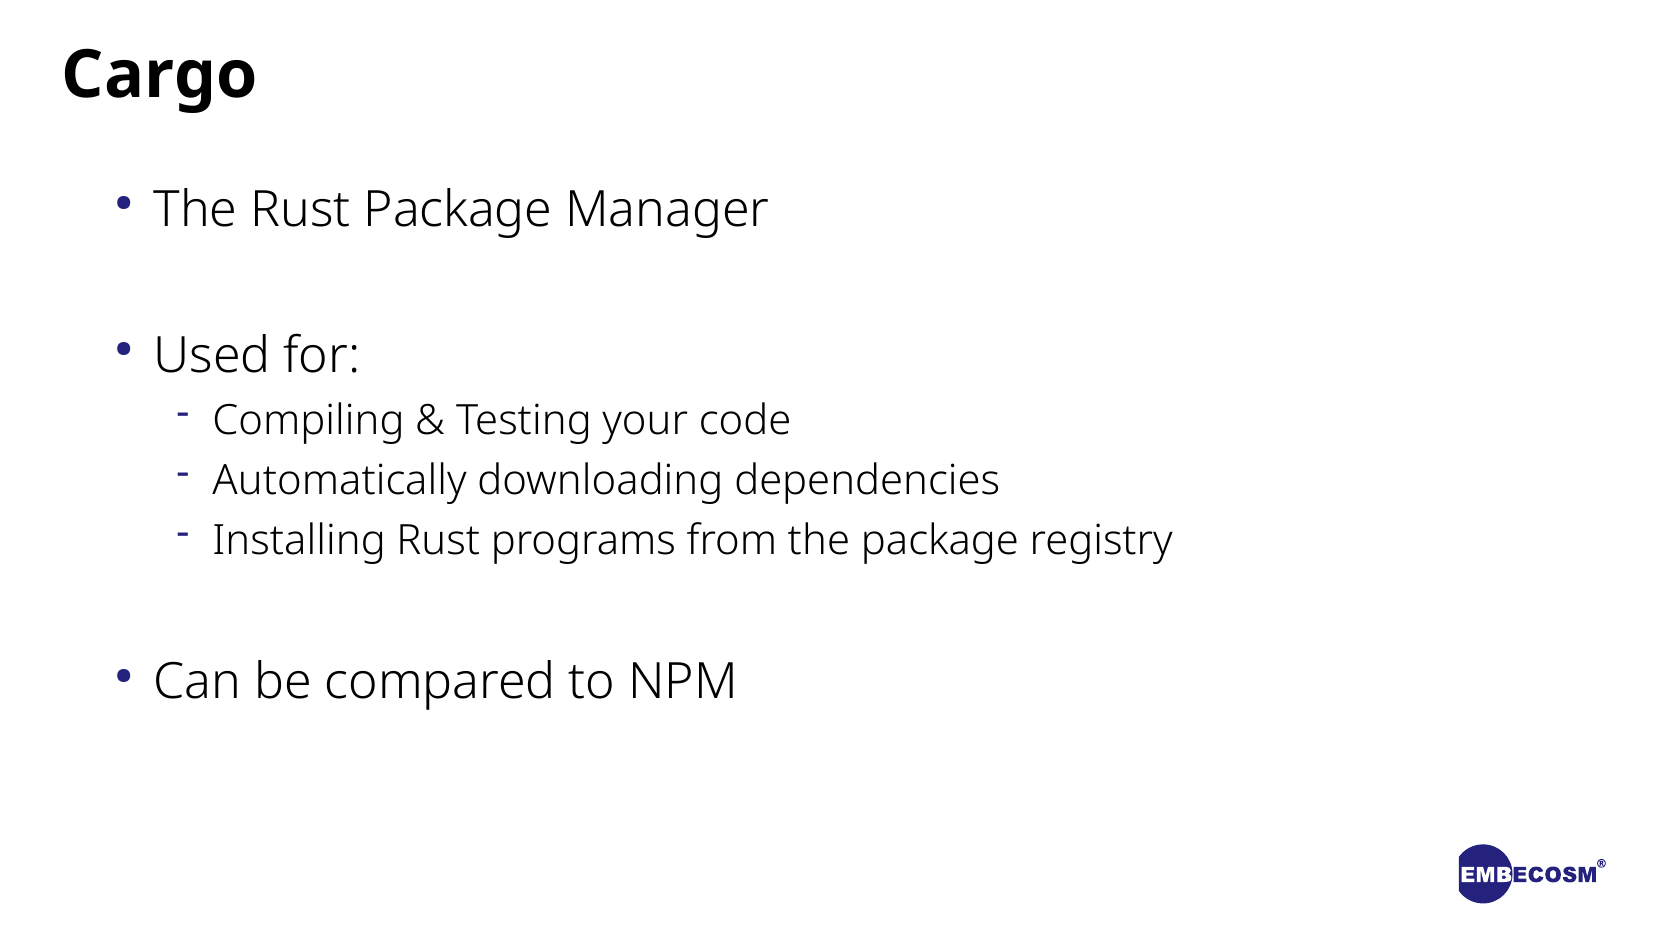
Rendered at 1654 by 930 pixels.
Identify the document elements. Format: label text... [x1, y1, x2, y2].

list The Rust Package Manager Used for: Compiling & Testing your code Automatically downloading dependencies Installing Rust programs from the package registry Can be compared to NPM [94, 177, 1559, 845]
title Cargo [47, 26, 1606, 178]
